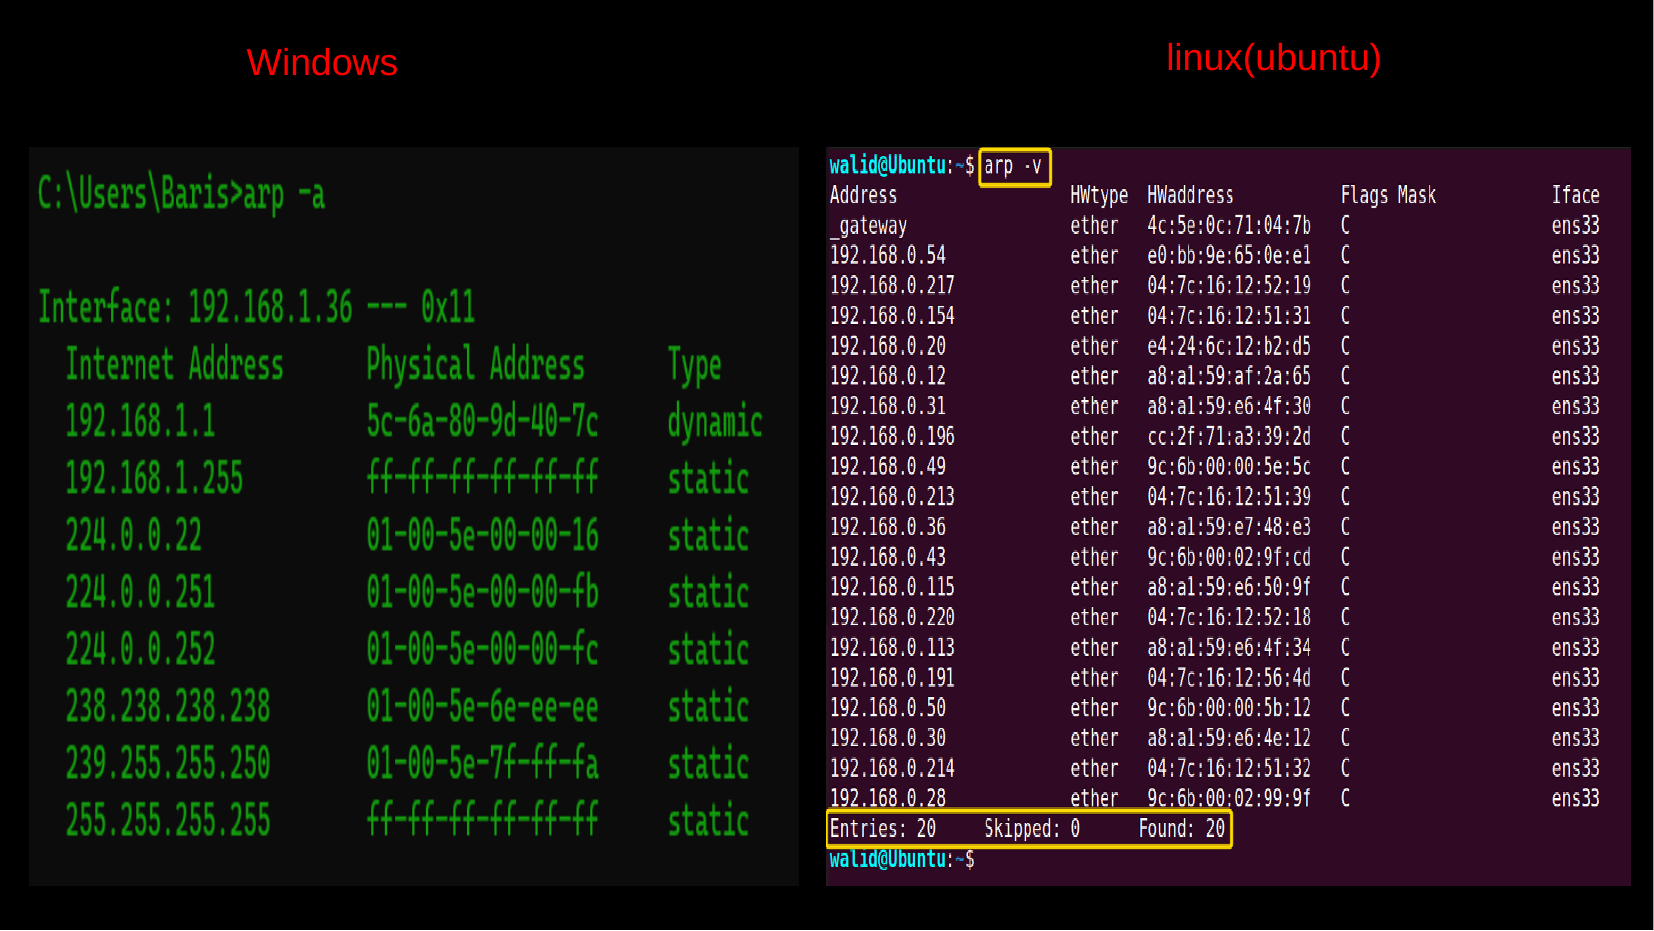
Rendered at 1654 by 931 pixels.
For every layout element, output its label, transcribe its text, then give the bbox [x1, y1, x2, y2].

text_box linux(ubuntu) [1151, 29, 1398, 87]
picture [826, 147, 1631, 886]
picture [29, 147, 799, 886]
text_box Windows [231, 34, 414, 91]
